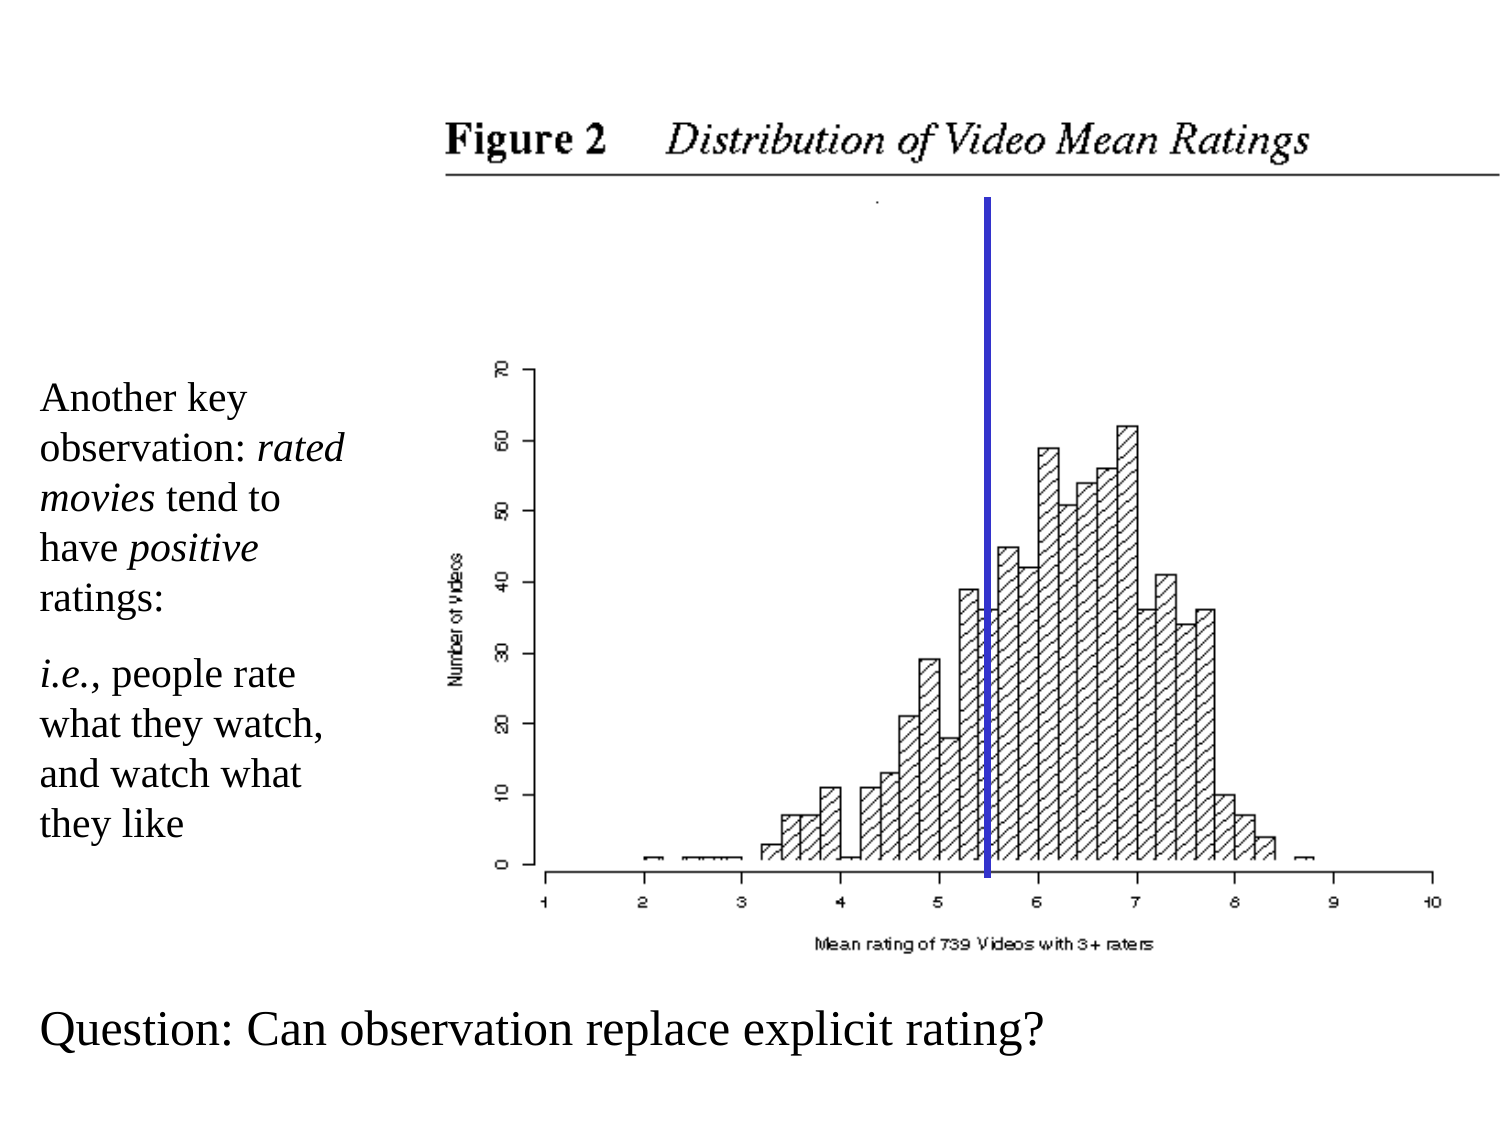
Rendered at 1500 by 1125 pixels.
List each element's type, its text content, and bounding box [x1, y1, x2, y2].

text_box Another key observation: rated movies tend to have positive ratings: i.e., people rate what they watch, and watch what they like [24, 362, 376, 855]
picture [412, 78, 1500, 988]
text_box Question: Can observation replace explicit rating? [24, 987, 1201, 1063]
